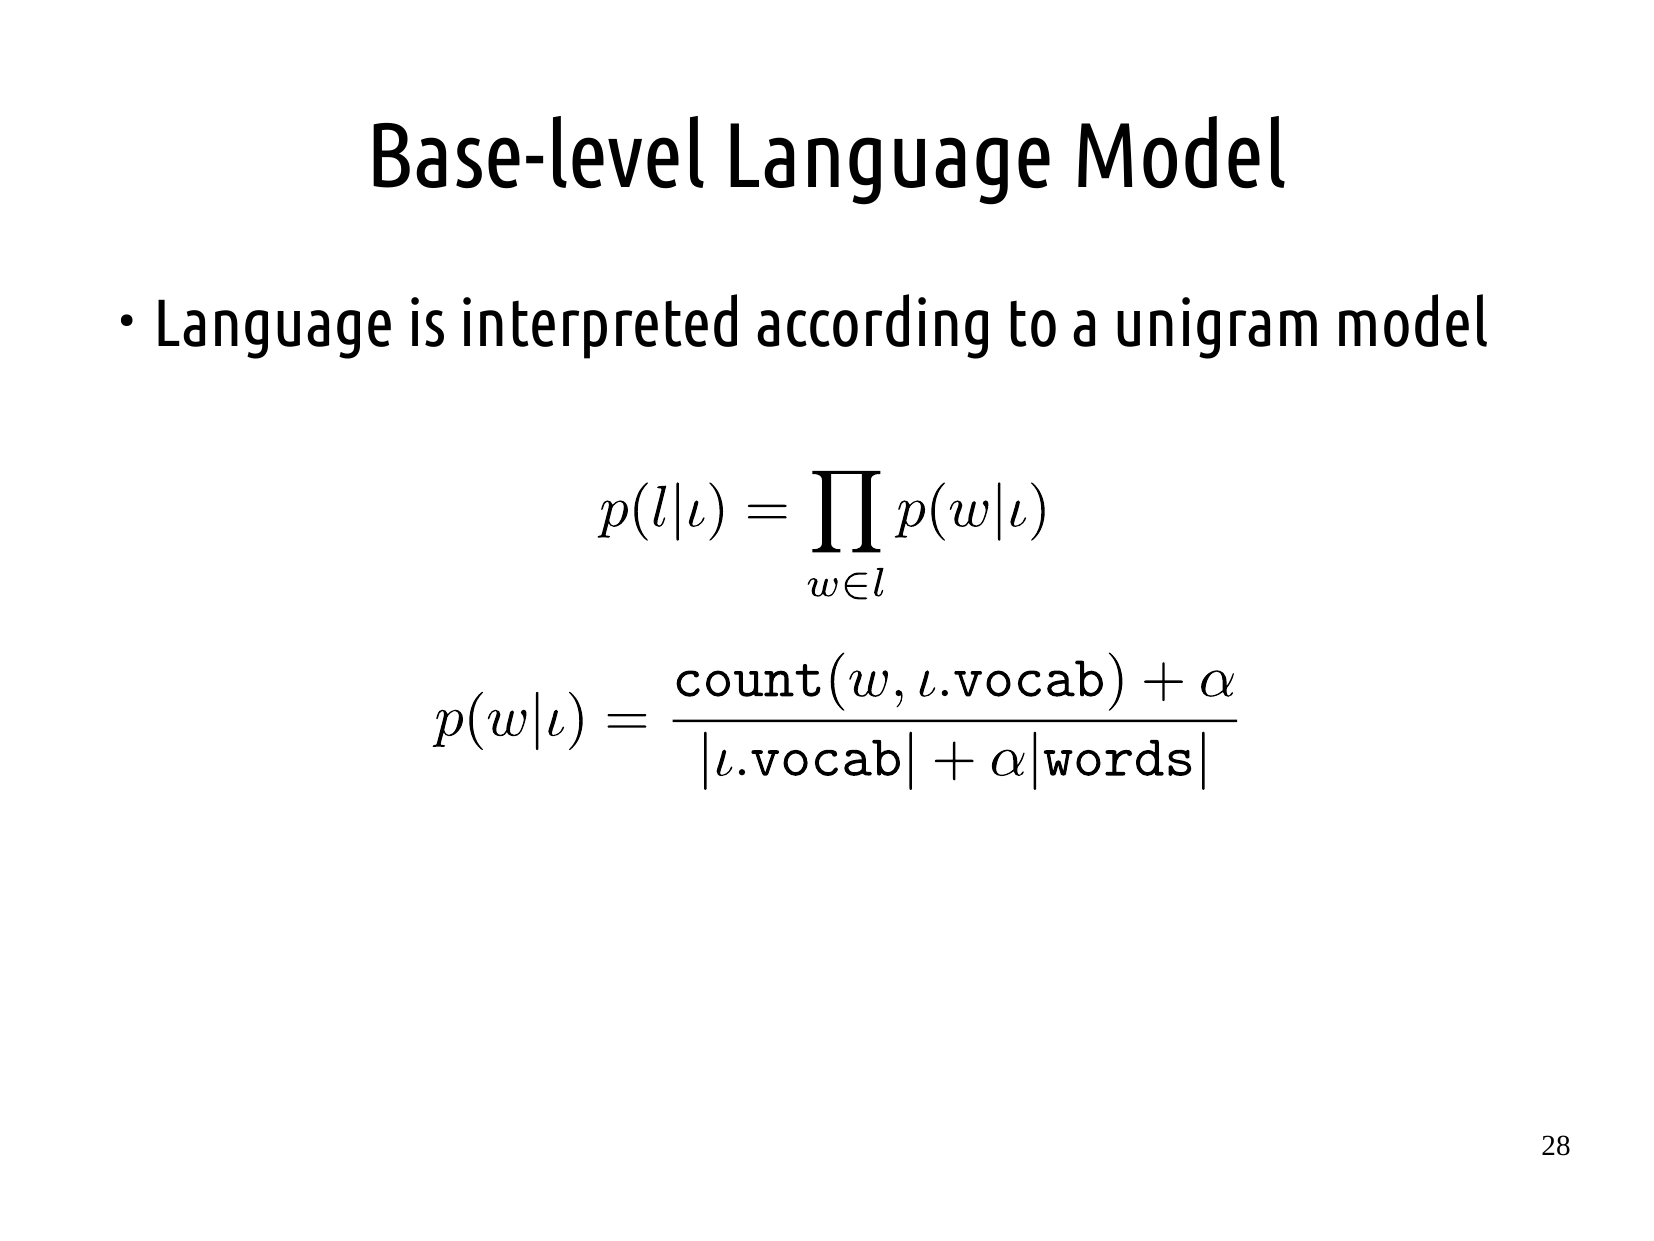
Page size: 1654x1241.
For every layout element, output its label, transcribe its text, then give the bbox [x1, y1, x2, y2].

list Language is interpreted according to a unigram model [82, 284, 1571, 1004]
text_box [432, 652, 1238, 790]
title Base-level Language Model [82, 49, 1571, 257]
text_box [597, 465, 1051, 600]
